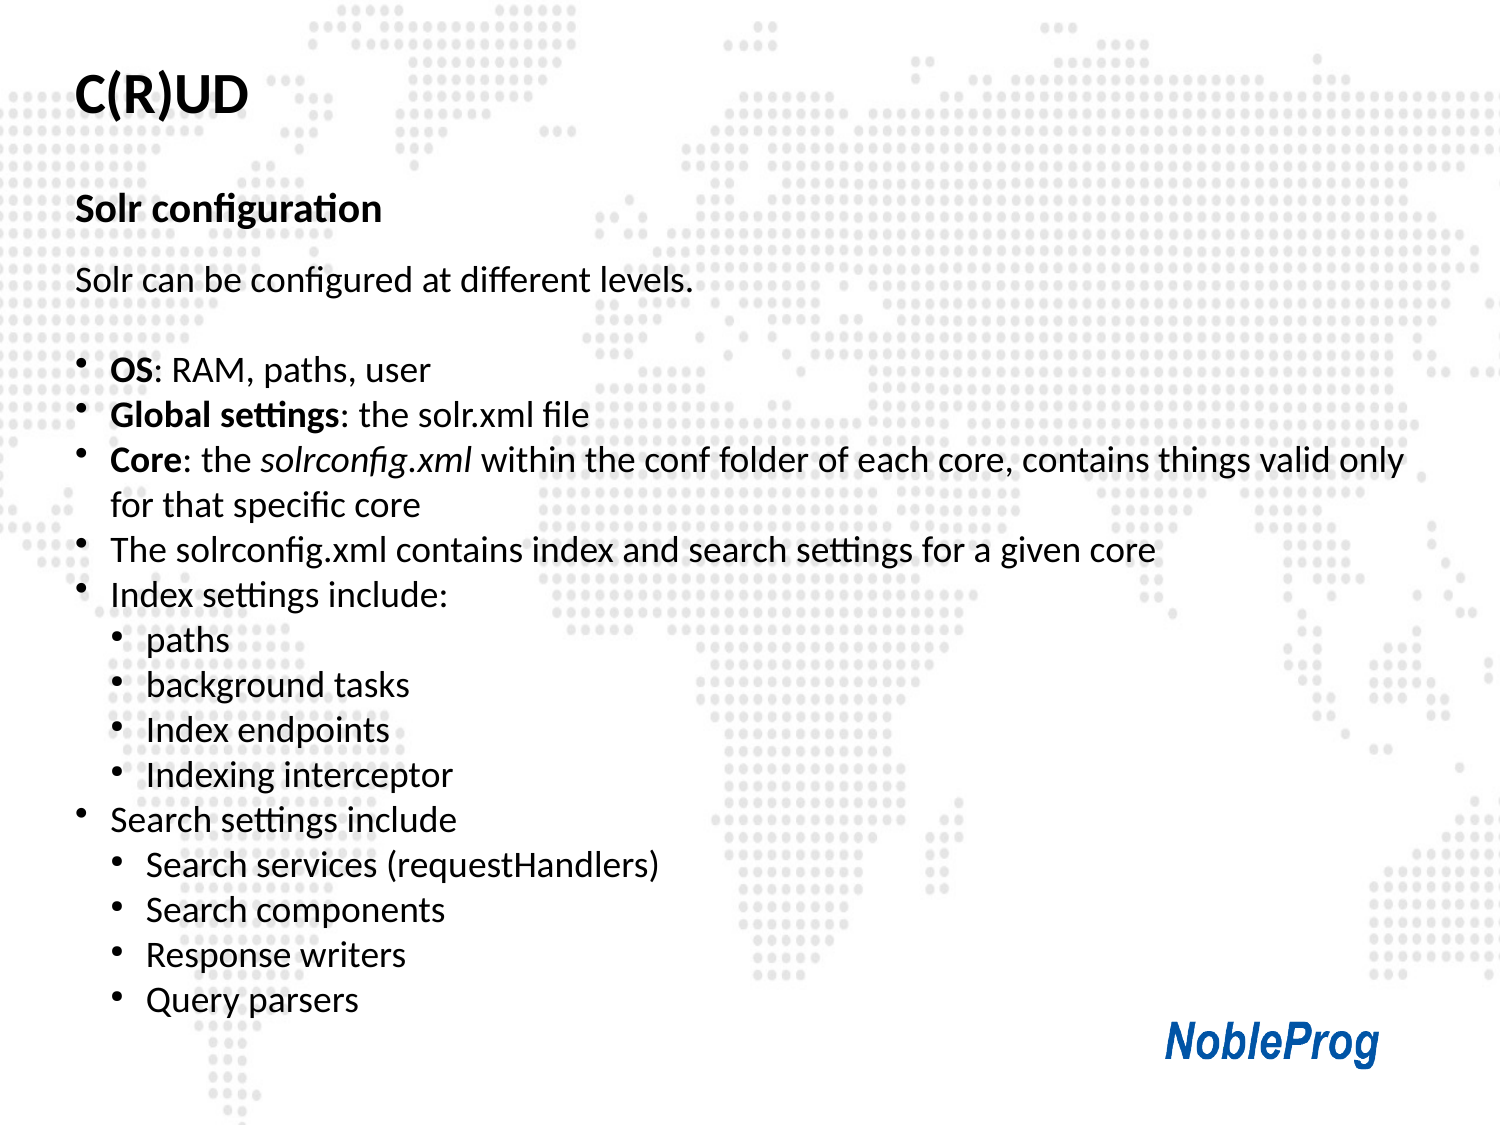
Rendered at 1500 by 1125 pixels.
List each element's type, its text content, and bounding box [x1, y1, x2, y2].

text_box Solr configuration [75, 180, 1425, 255]
picture [0, 0, 1500, 1125]
text_box C(R)UD [75, 55, 1425, 180]
text_box Solr can be configured at different levels. OS: RAM, paths, user Global settings: the solr.xml file Core: the solrconfig.xml within the conf folder of each core, contains things valid only for that specific core The solrconfig.xml contains index and search settings for a given core Index settings include: paths background tasks Index endpoints Indexing interceptor Search settings include Search services (requestHandlers) Search components Response writers Query parsers * That’s the reason why you a might want to protect the /update path [75, 255, 1425, 993]
